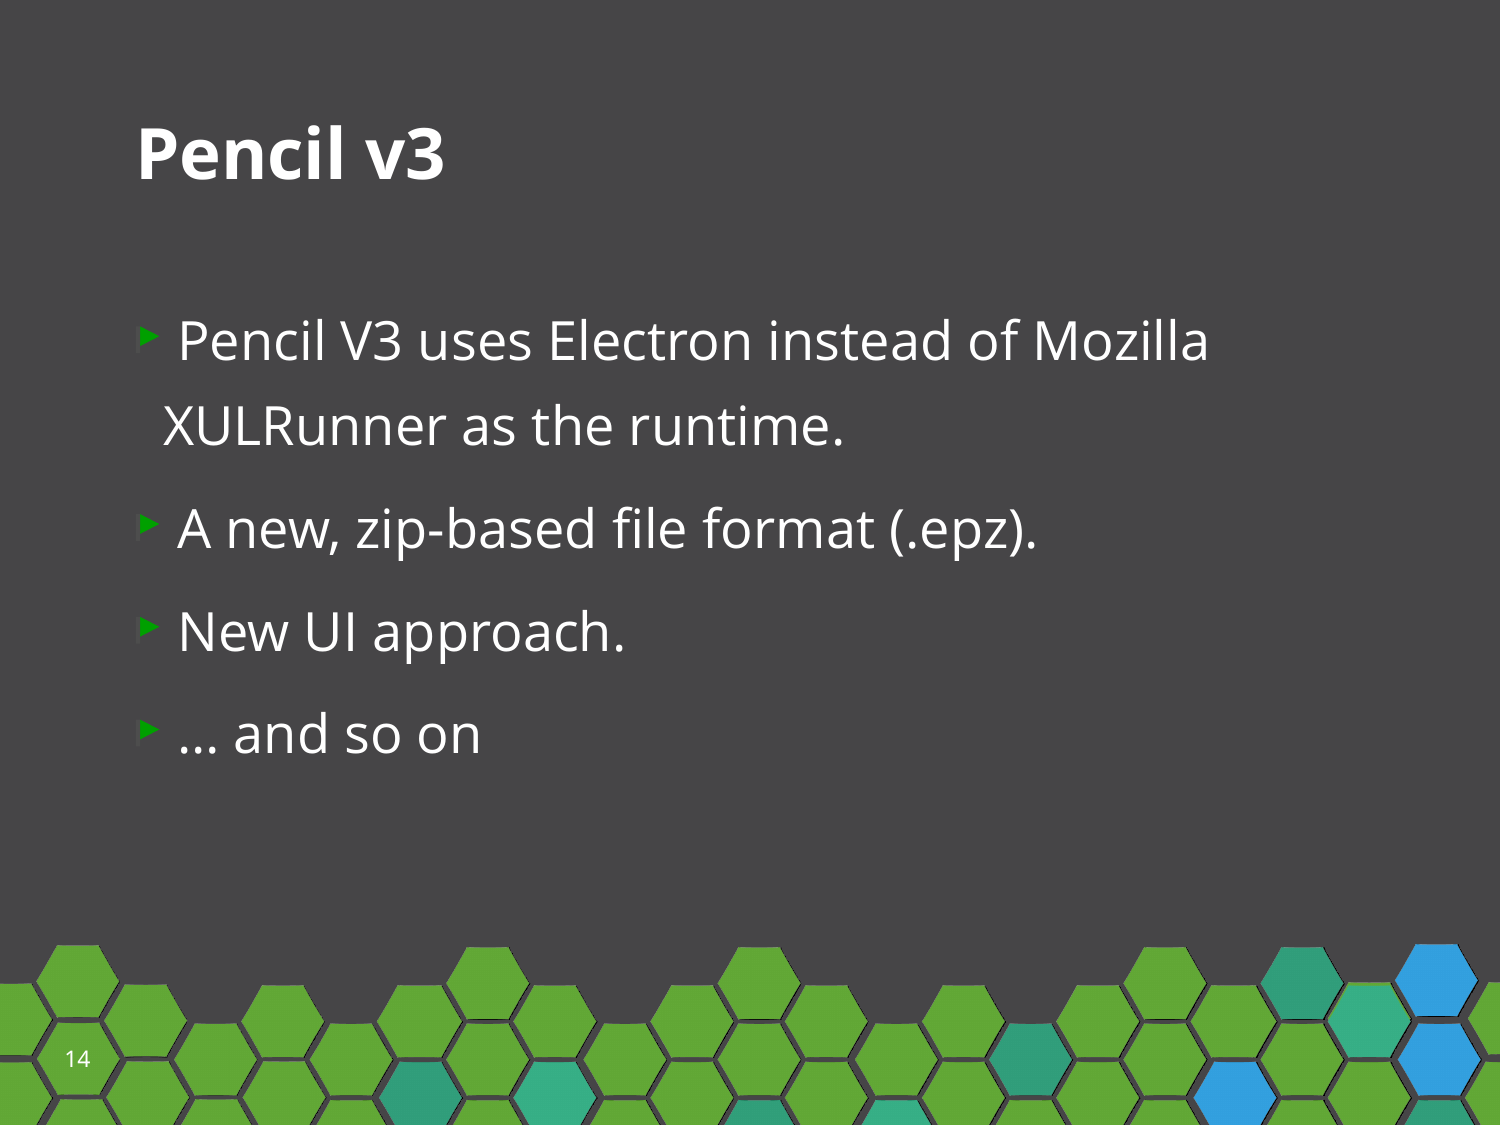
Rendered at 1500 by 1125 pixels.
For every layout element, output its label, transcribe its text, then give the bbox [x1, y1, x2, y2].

list Pencil V3 uses Electron instead of Mozilla XULRunner as the runtime. A new, zip-based file format (.epz). New UI approach. … and so on [135, 291, 1372, 945]
title Pencil v3 [135, 71, 1372, 234]
picture [0, 944, 1500, 1125]
